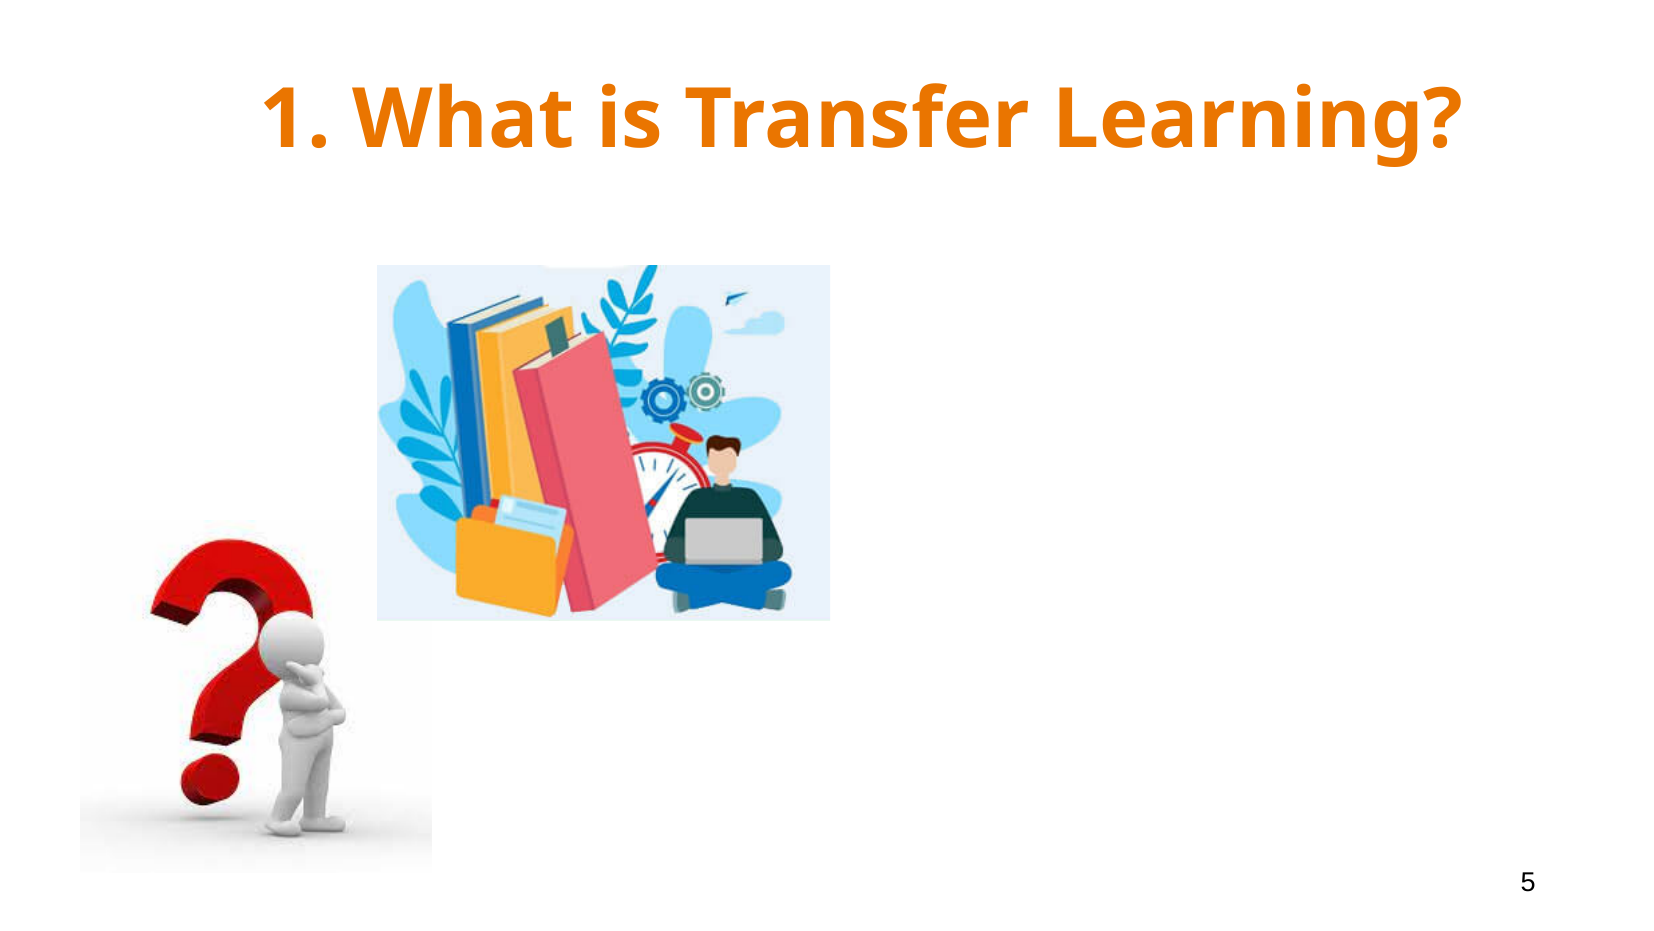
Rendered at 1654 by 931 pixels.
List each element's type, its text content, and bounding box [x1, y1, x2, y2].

picture [80, 265, 831, 873]
title 1. What is Transfer Learning? [82, 37, 1571, 193]
